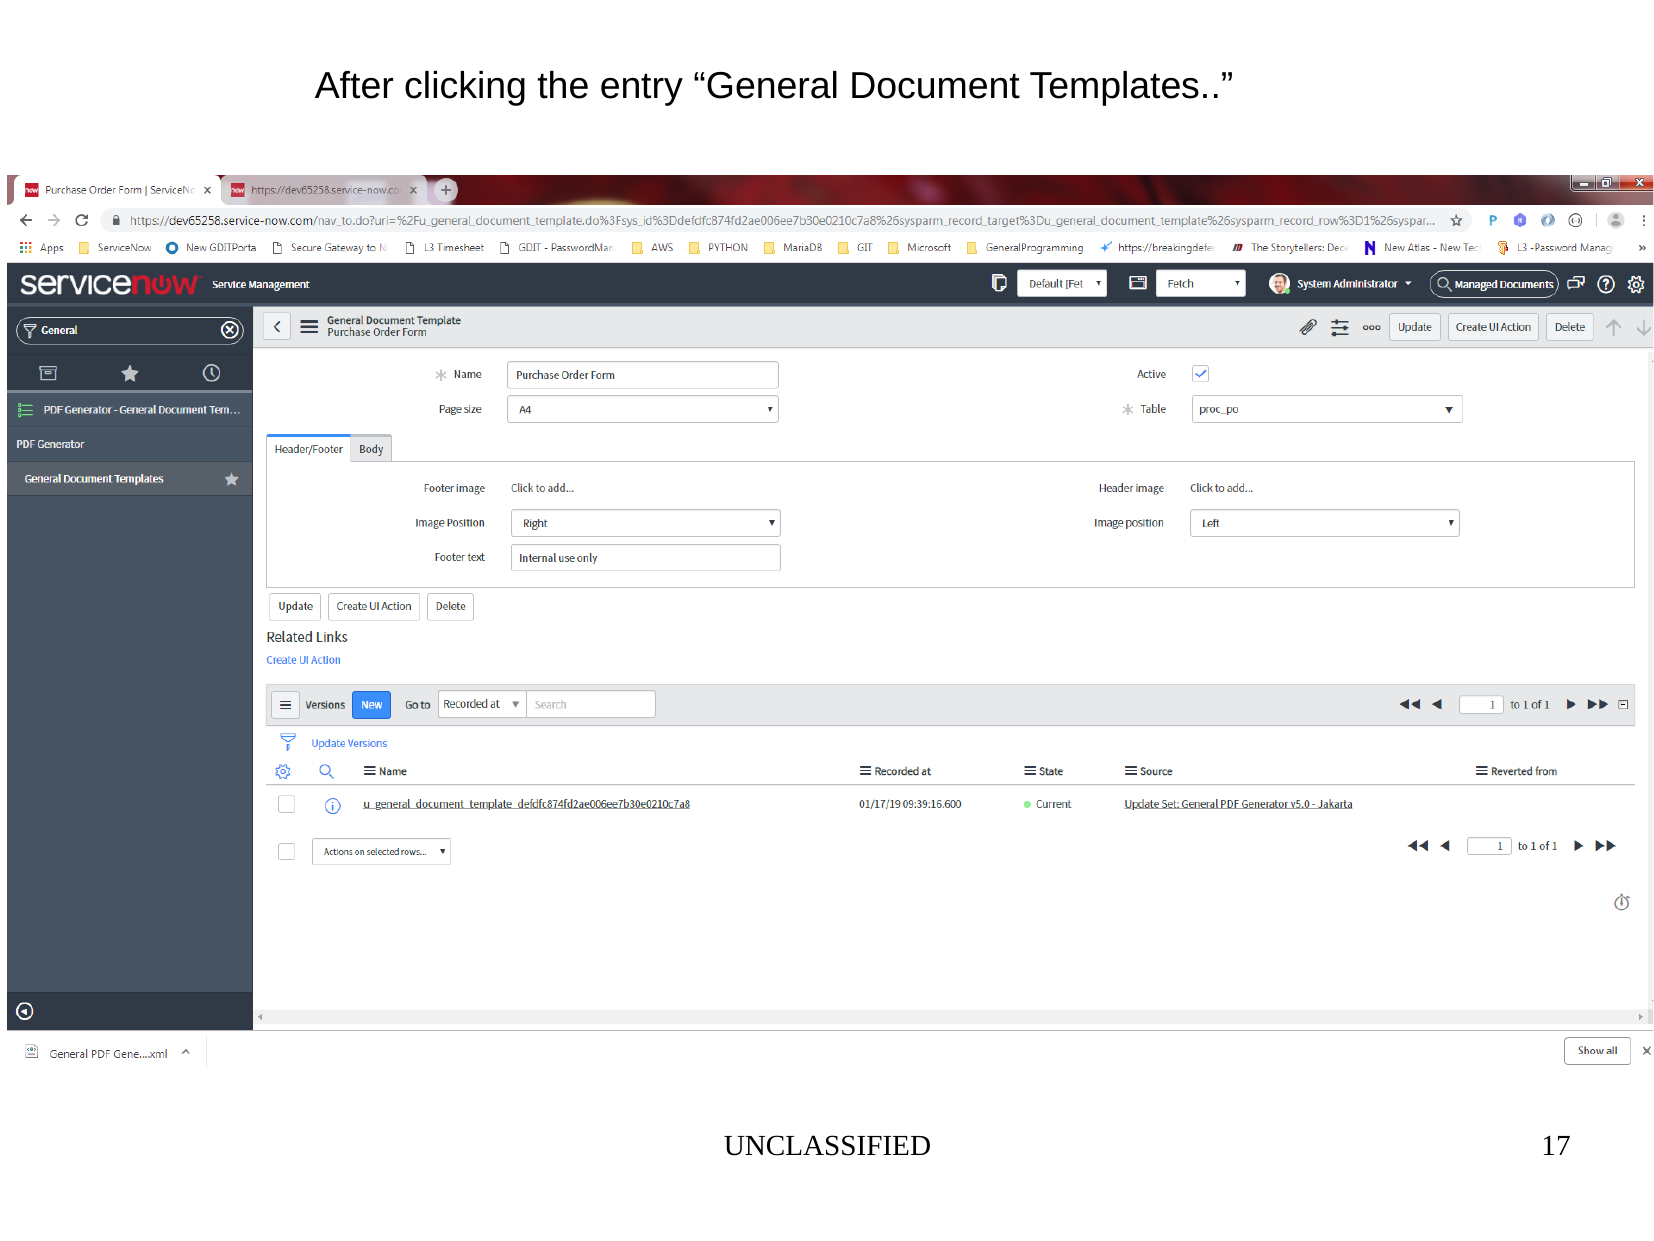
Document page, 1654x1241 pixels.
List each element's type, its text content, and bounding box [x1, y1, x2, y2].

text_box After clicking the entry “General Document Templates..” [300, 56, 1306, 114]
picture [7, 175, 1654, 1072]
